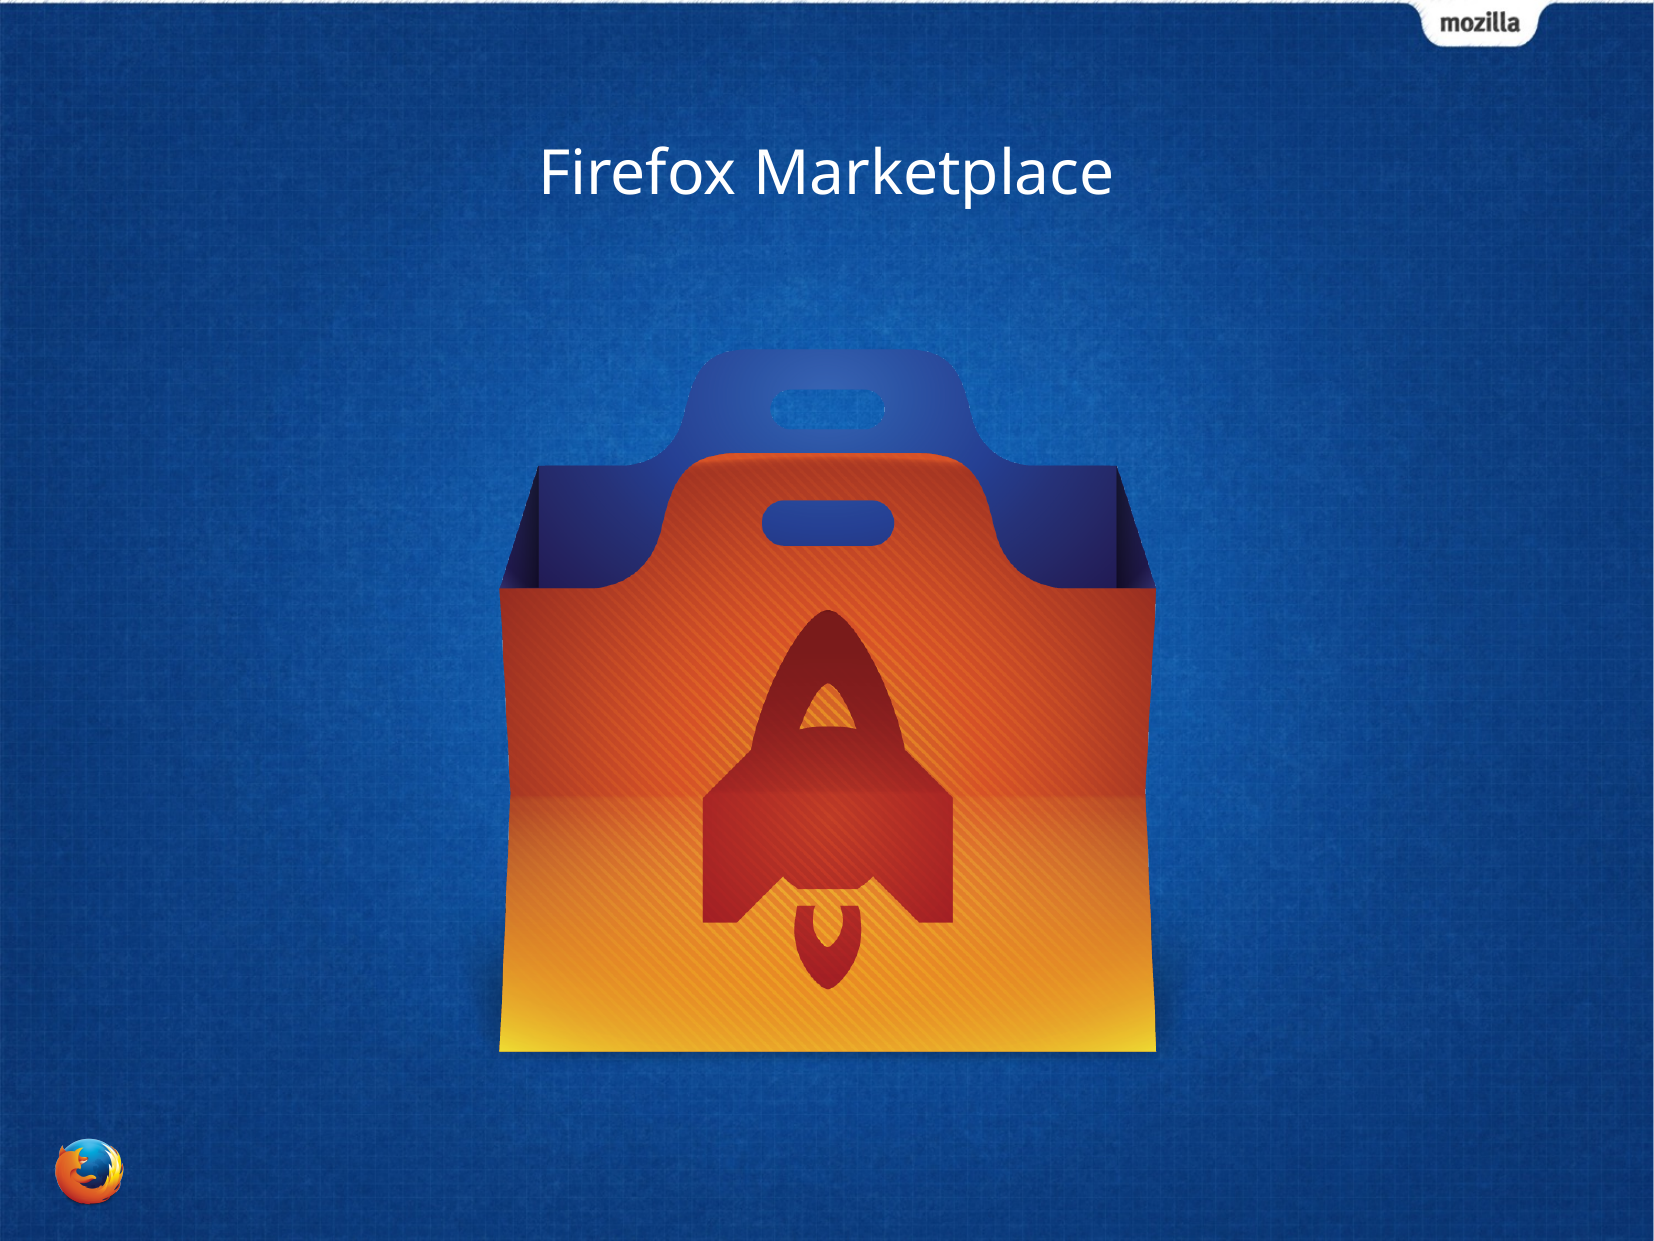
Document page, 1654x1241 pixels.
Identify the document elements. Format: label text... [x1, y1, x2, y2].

picture [0, 0, 1654, 1241]
title Firefox Marketplace [82, 49, 1571, 257]
